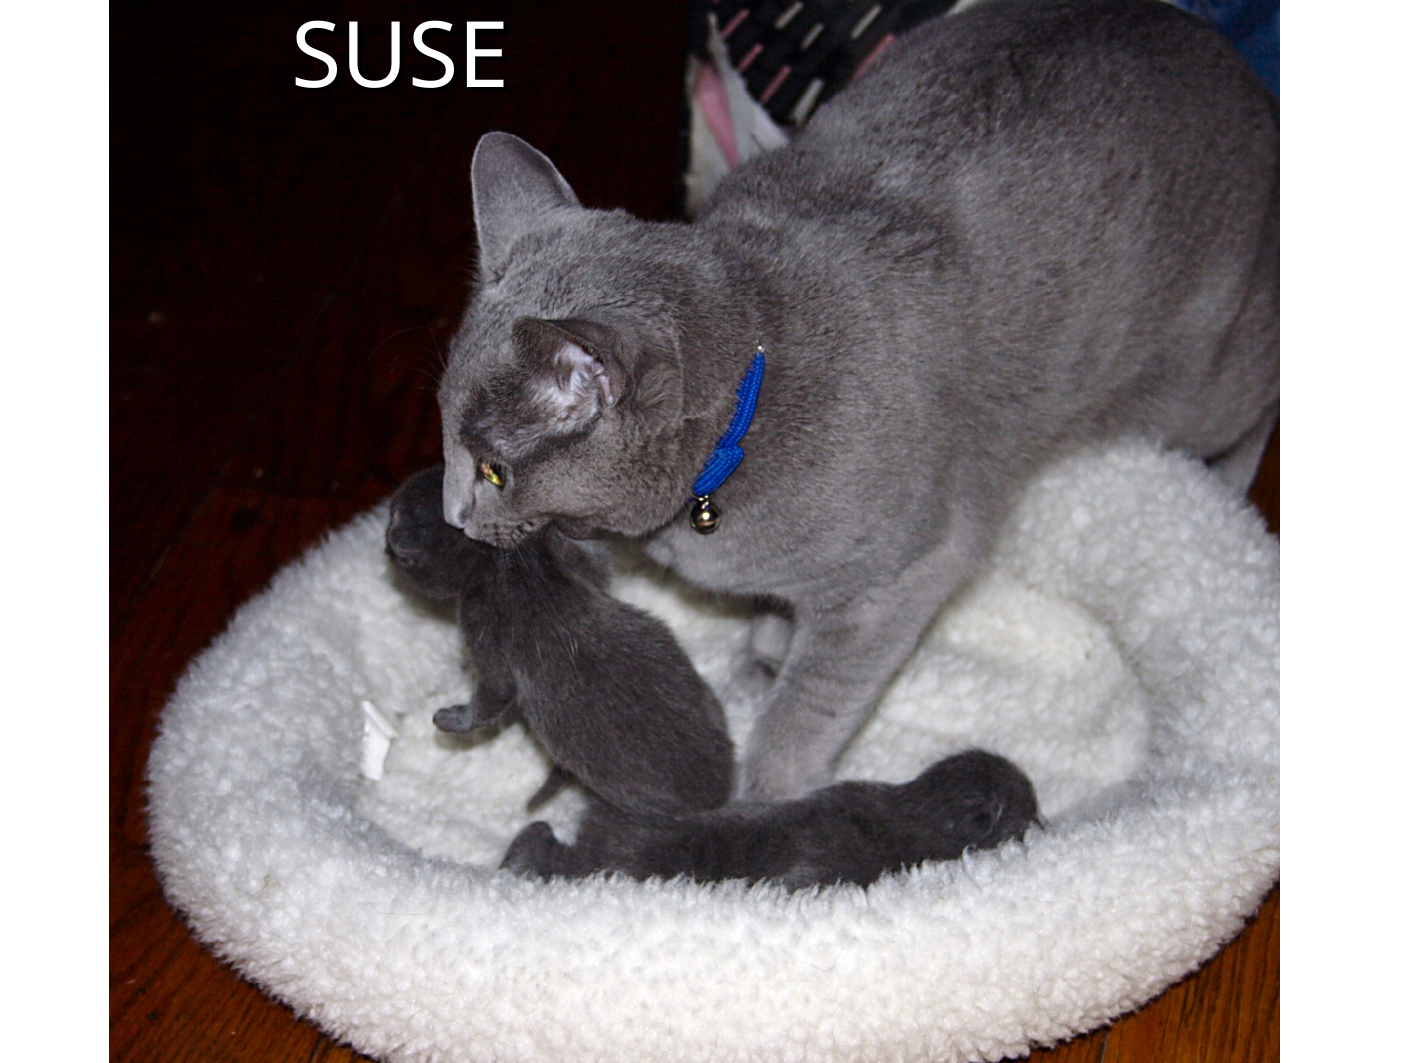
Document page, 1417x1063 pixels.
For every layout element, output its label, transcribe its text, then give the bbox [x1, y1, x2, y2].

text_box SUSE [127, 0, 674, 117]
picture [109, 0, 1280, 1063]
